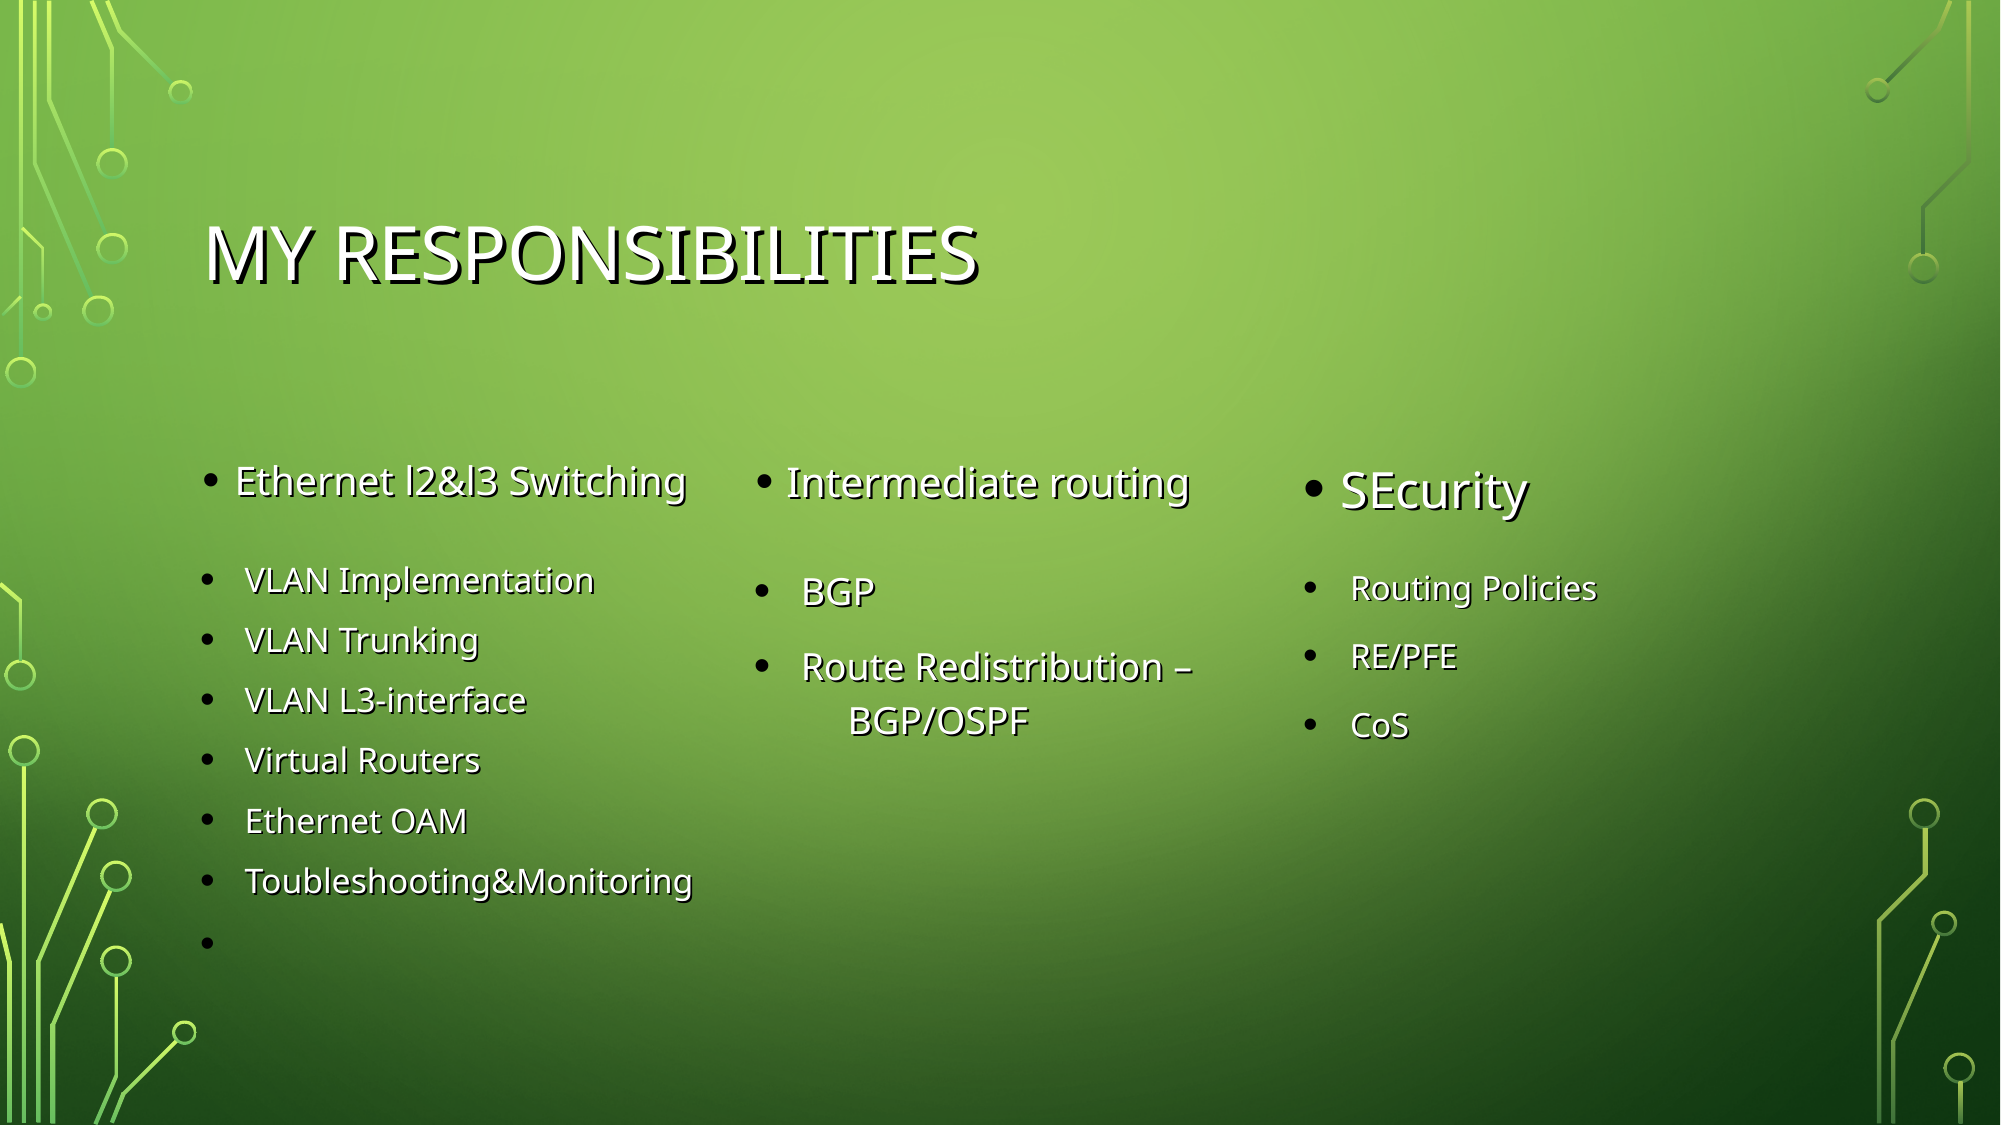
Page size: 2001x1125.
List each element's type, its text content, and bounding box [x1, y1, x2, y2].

list Intermediate routing [740, 439, 1264, 551]
list VLAN Implementation VLAN Trunking VLAN L3-interface Virtual Routers Ethernet OAM Toubleshooting&Monitoring [185, 551, 712, 951]
title My Responsibilities [187, 99, 1813, 413]
list Ethernet l2&l3 Switching [187, 438, 712, 552]
list SEcurity [1288, 438, 1813, 551]
list BGP Route Redistribution – BGP/OSPF [738, 551, 1264, 951]
list Routing Policies RE/PFE CoS [1288, 551, 1813, 951]
